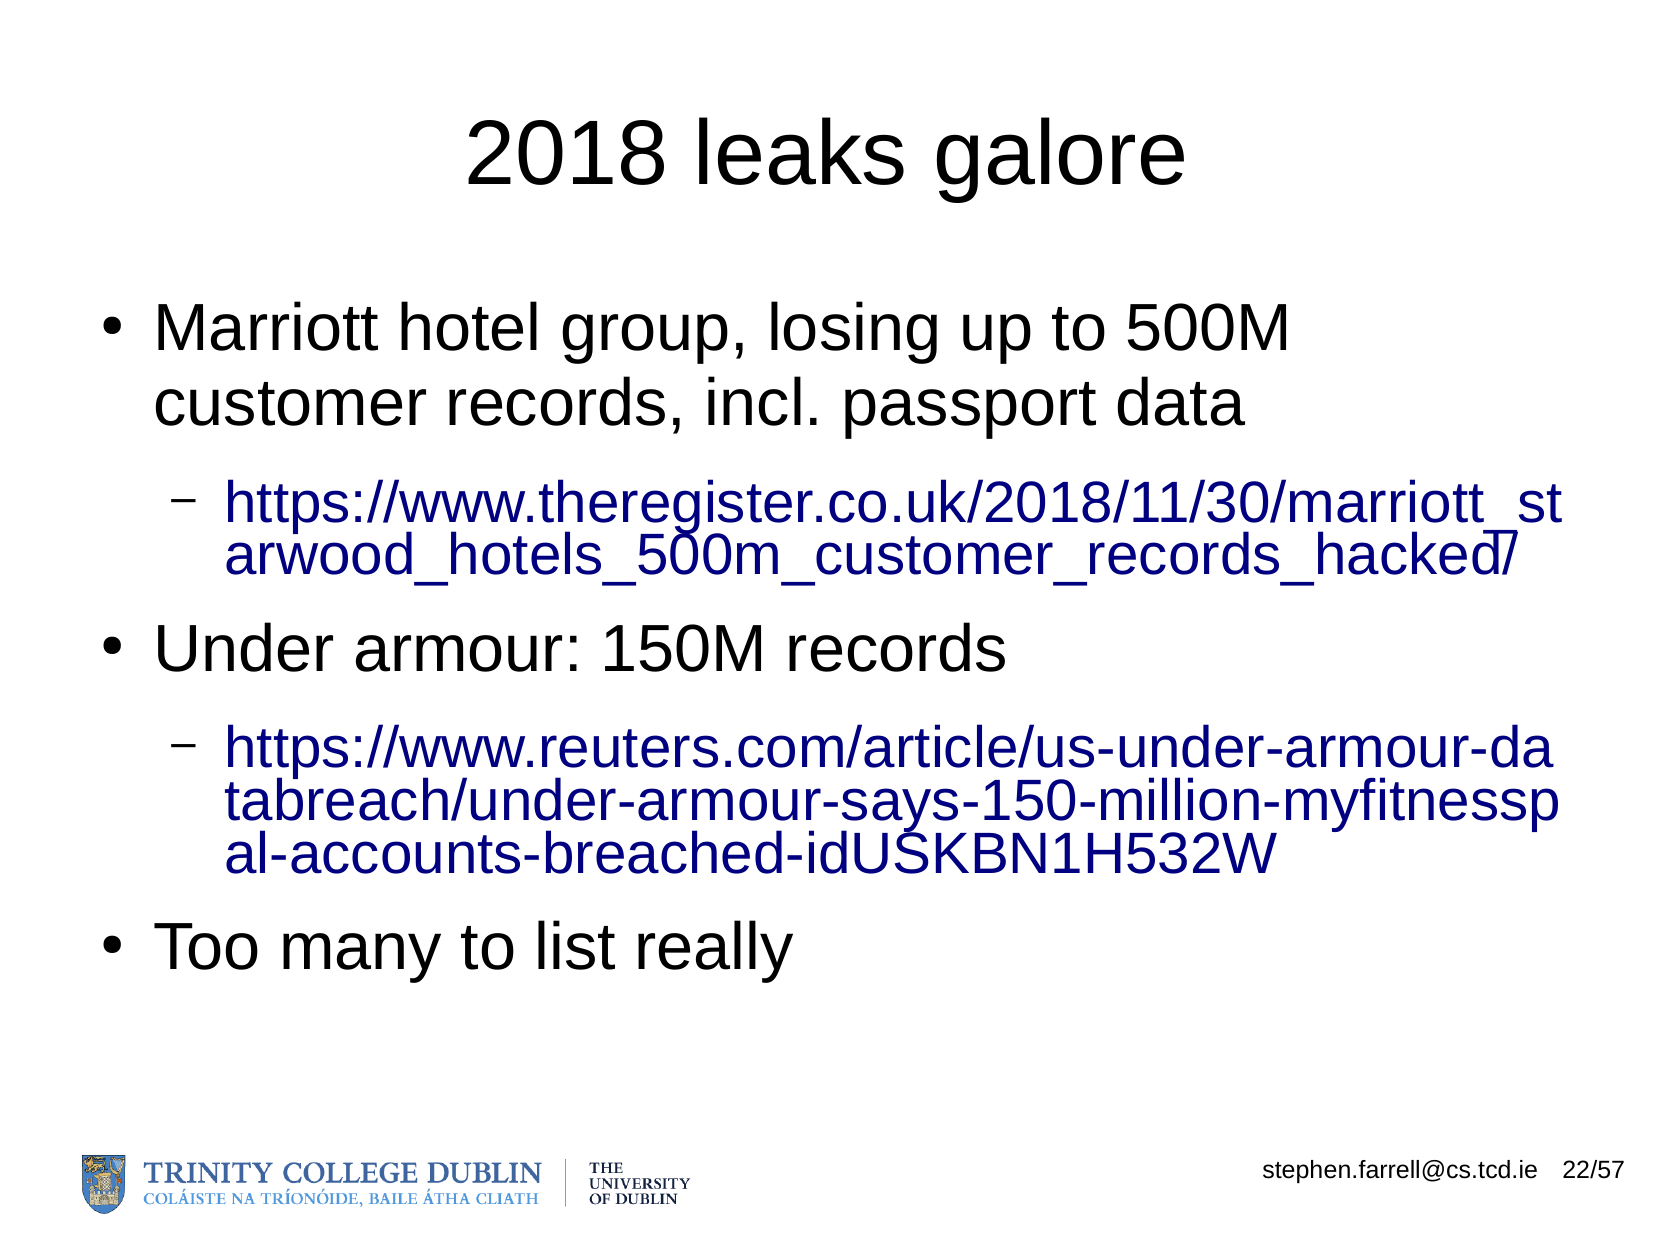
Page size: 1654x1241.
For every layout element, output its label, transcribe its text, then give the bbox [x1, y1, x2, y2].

list Marriott hotel group, losing up to 500M customer records, incl. passport data https://www.theregister.co.uk/2018/11/30/marriott_starwood_hotels_500m_customer_records_hacked/ Under armour: 150M records https://www.reuters.com/article/us-under-armour-databreach/under-armour-says-150-million-myfitnesspal-accounts-breached-idUSKBN1H532W Too many to list really [82, 290, 1571, 1010]
picture [82, 1155, 694, 1214]
title 2018 leaks galore [82, 49, 1571, 257]
